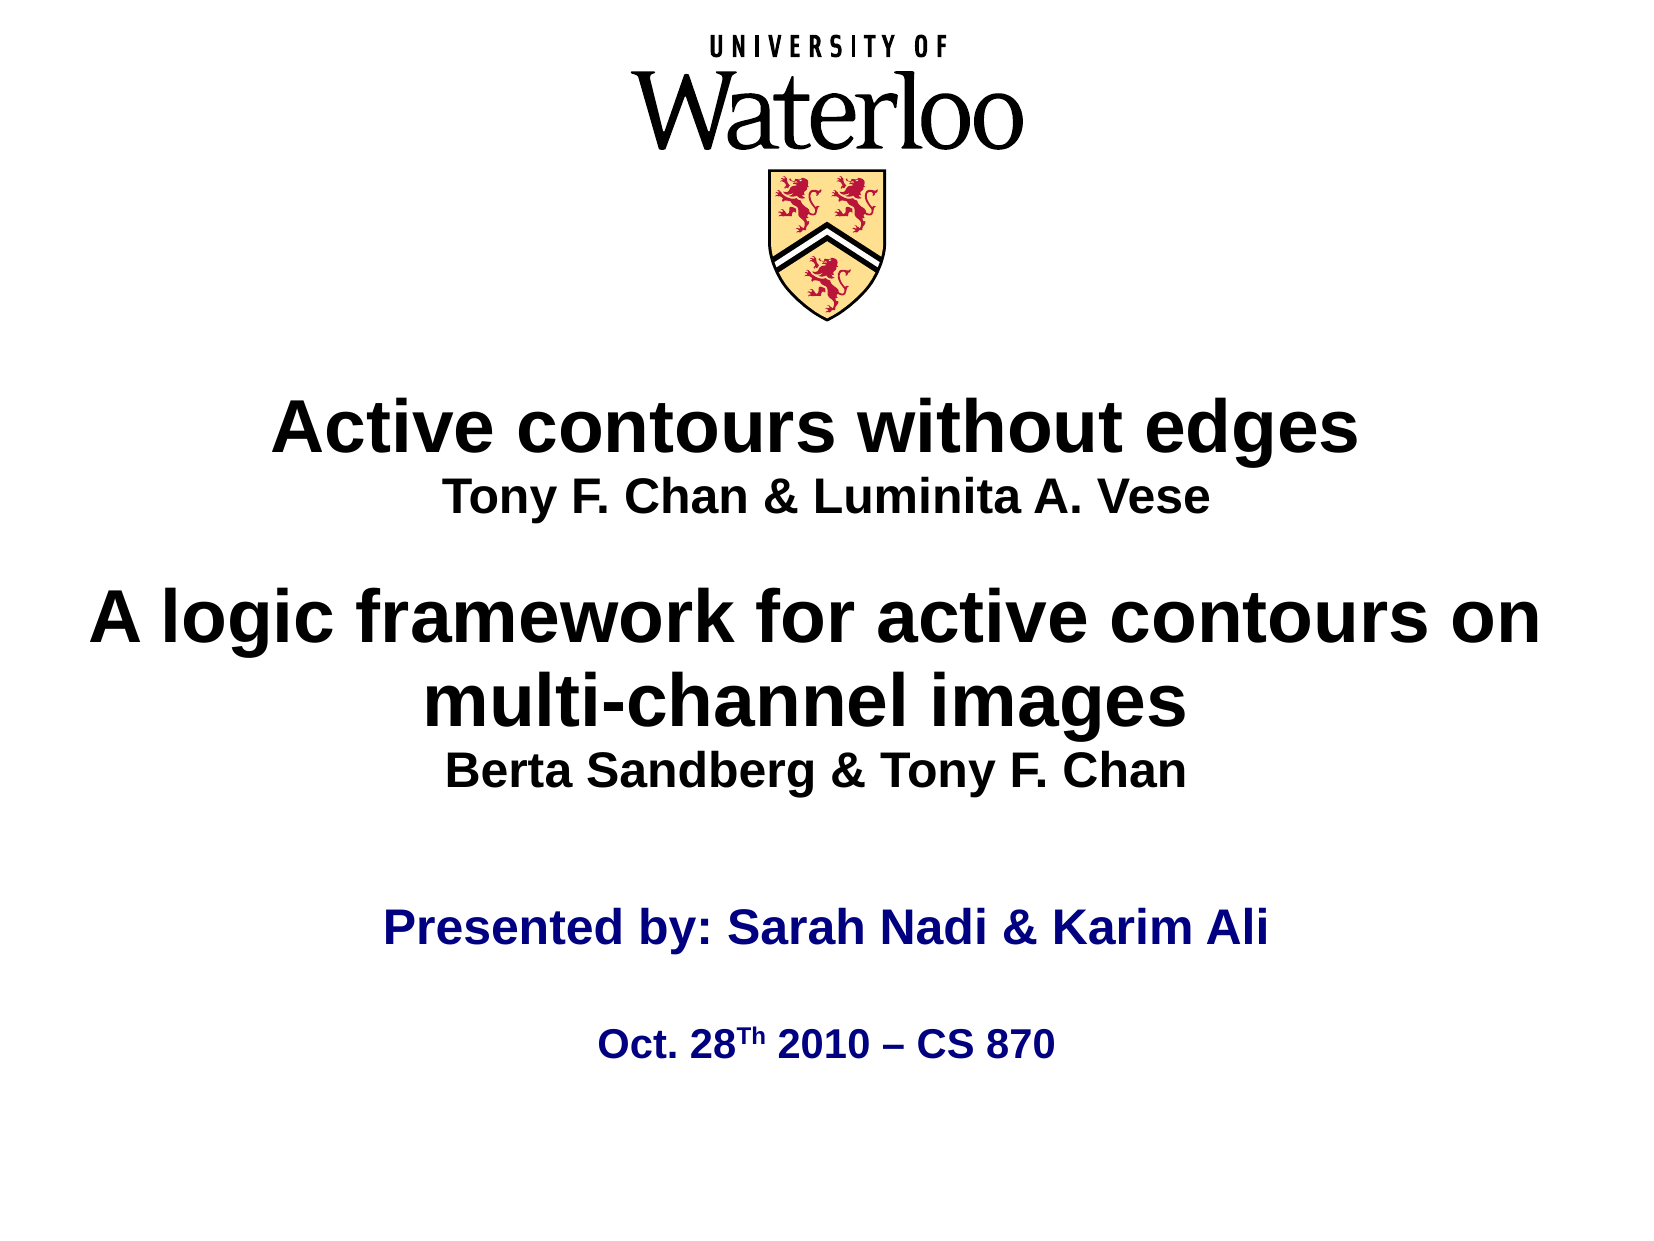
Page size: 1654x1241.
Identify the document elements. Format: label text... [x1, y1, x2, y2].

picture [630, 34, 1023, 325]
text_box Oct. 28Th 2010 – CS 870 [582, 1013, 1072, 1077]
text_box Presented by: Sarah Nadi & Karim Ali [368, 891, 1286, 963]
text_box Active contours without edges Tony F. Chan & Luminita A. Vese [255, 376, 1398, 532]
text_box A logic framework for active contours on multi-channel images Berta Sandberg & Tony F. Chan [73, 566, 1580, 806]
